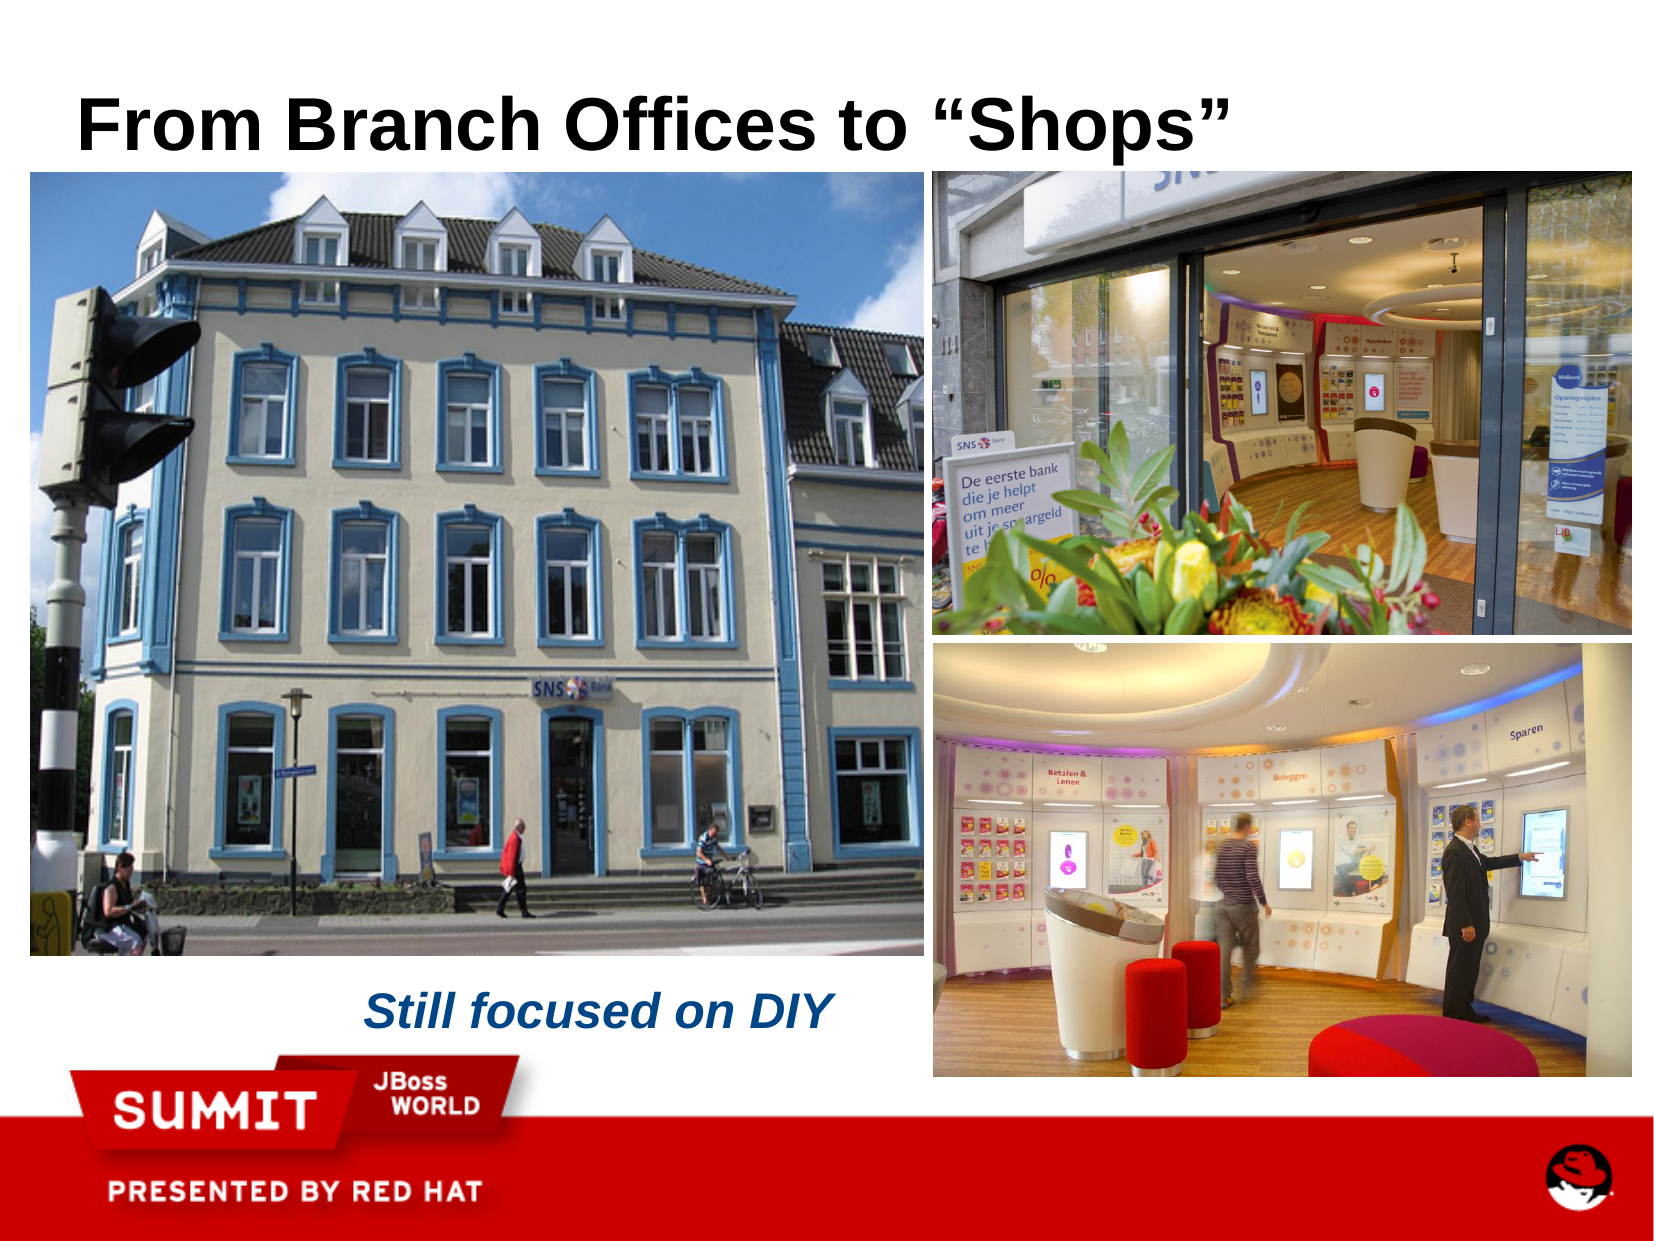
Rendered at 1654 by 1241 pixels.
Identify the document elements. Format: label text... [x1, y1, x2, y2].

picture [0, 643, 1654, 1241]
picture [30, 172, 924, 956]
picture [932, 171, 1632, 635]
title From Branch Offices to “Shops” [76, 45, 1565, 204]
text_box Still focused on DIY [303, 982, 892, 1050]
